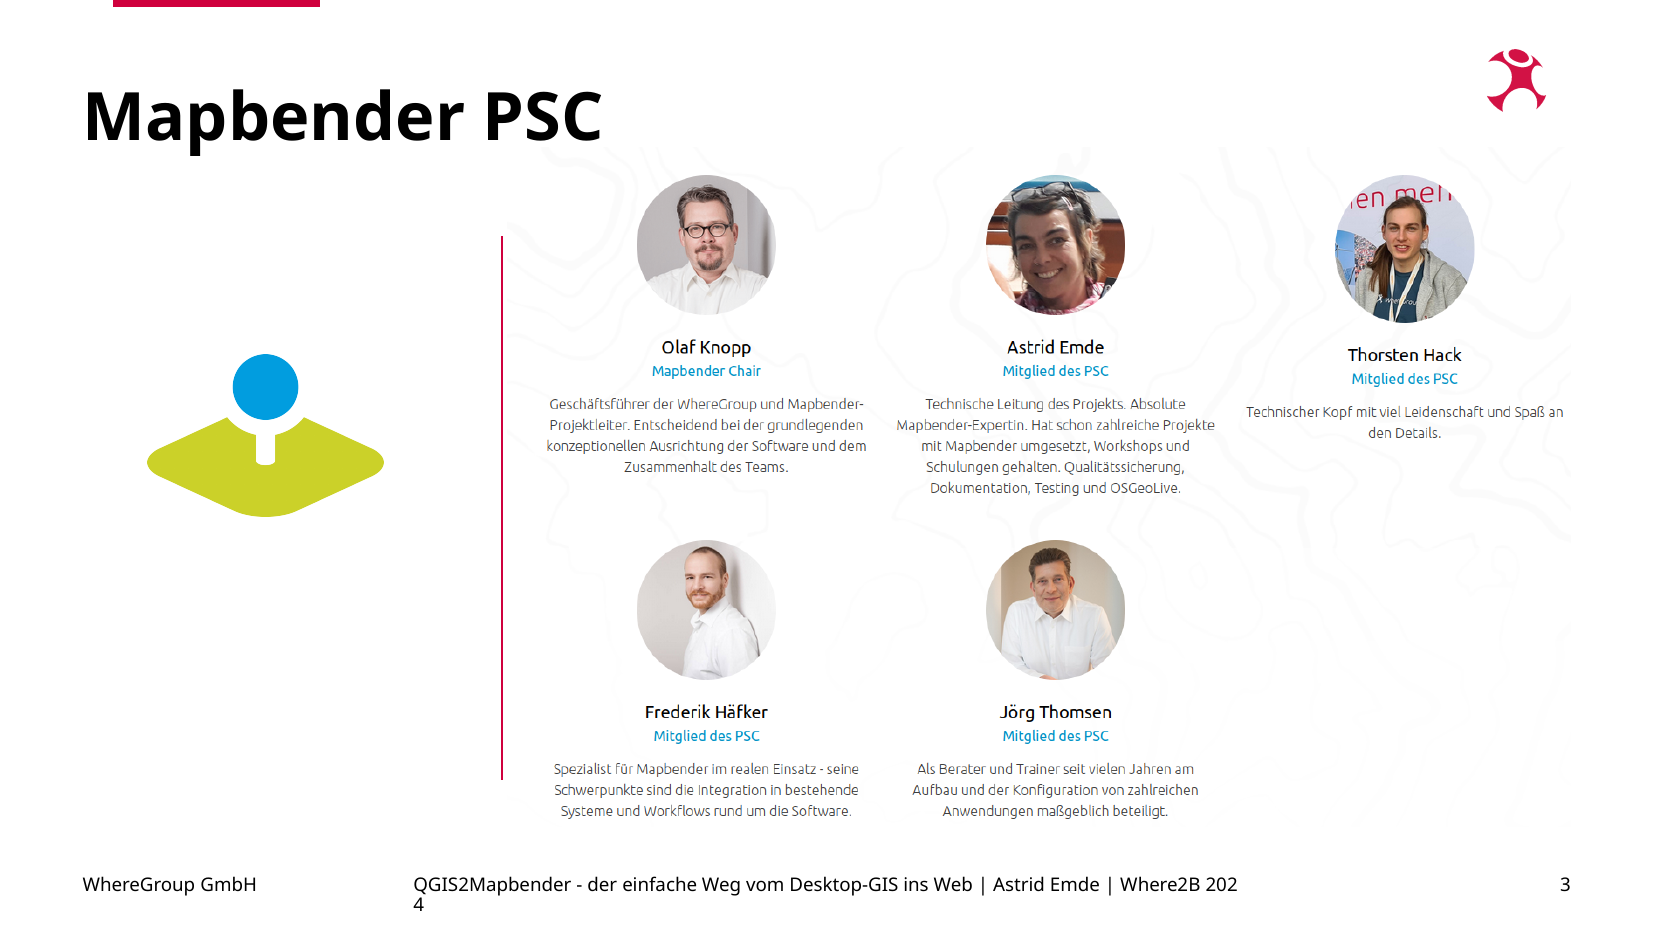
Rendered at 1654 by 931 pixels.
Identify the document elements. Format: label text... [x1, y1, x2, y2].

title Mapbender PSC [82, 37, 1447, 193]
picture [1483, 49, 1554, 118]
picture [507, 147, 1571, 828]
picture [147, 354, 384, 517]
